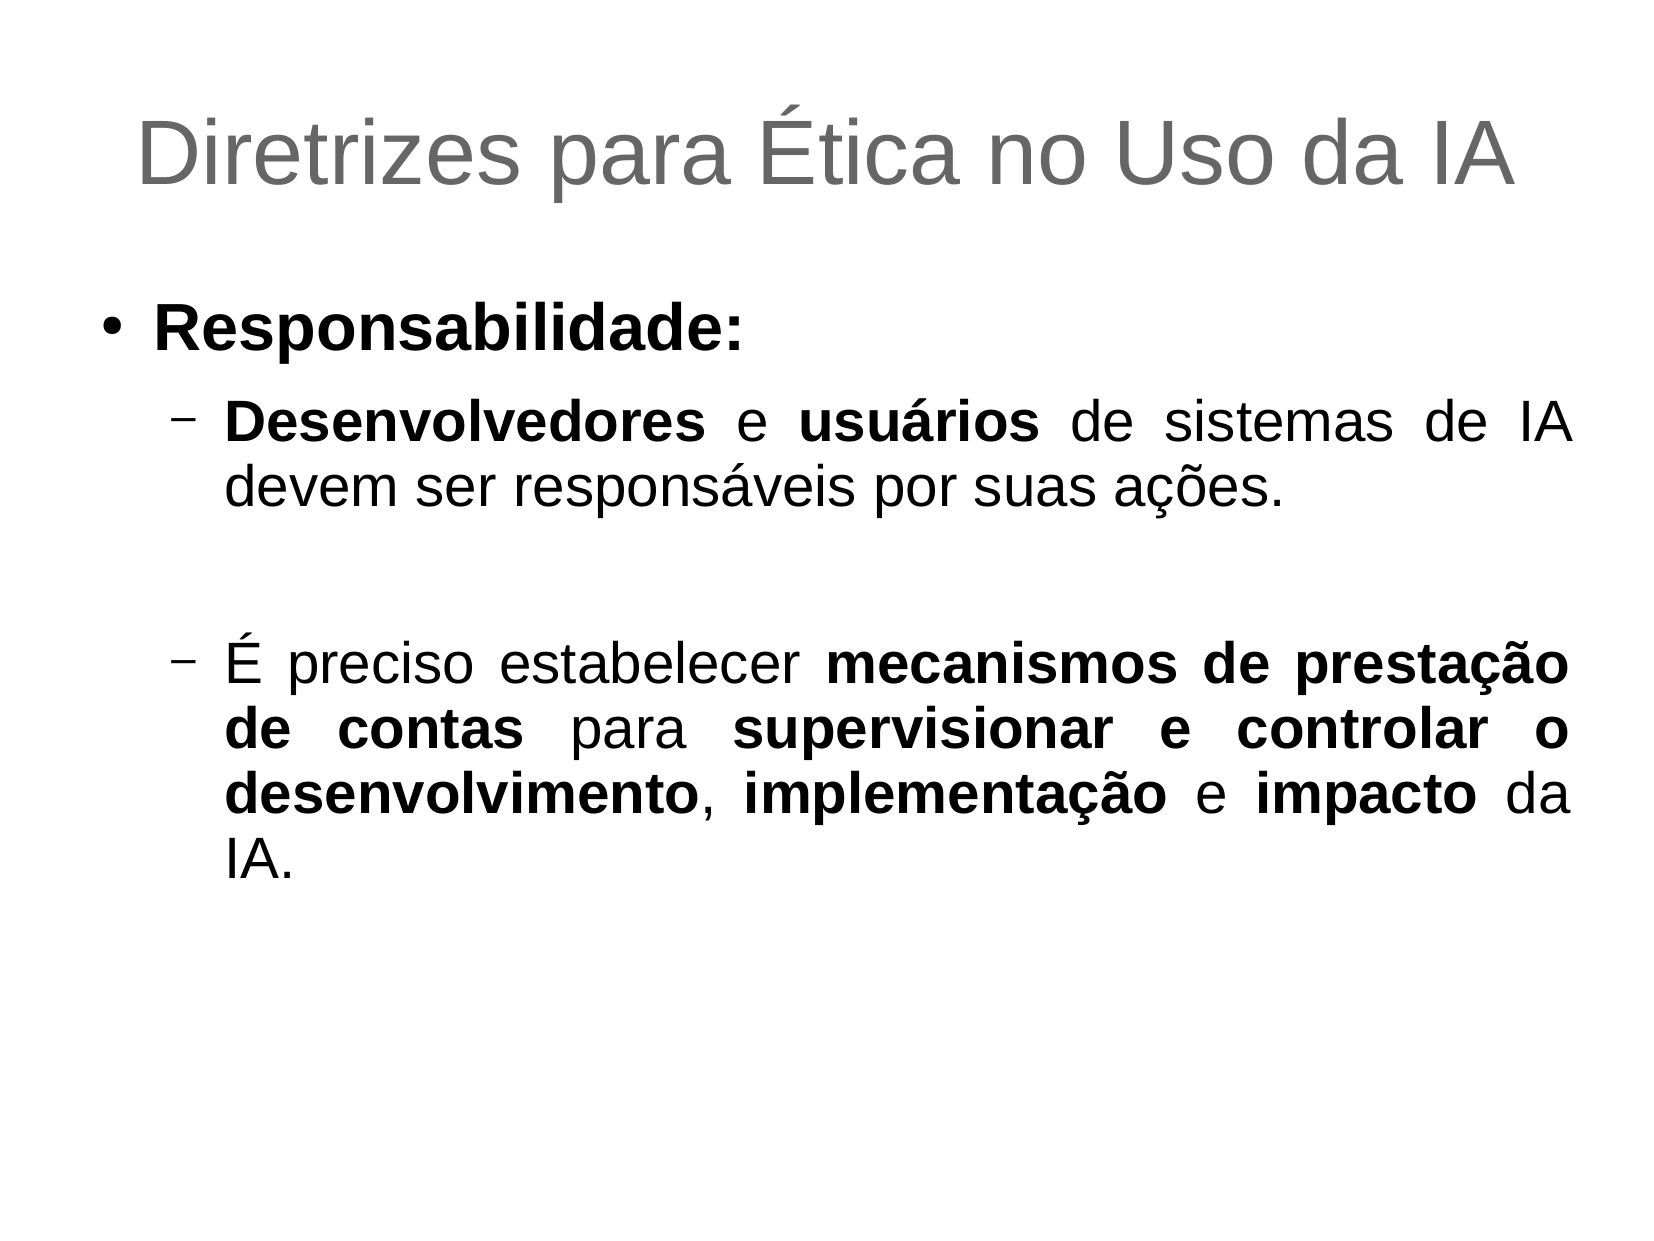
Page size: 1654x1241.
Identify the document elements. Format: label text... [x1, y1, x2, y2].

list Responsabilidade: Desenvolvedores e usuários de sistemas de IA devem ser responsáveis por suas ações. É preciso estabelecer mecanismos de prestação de contas para supervisionar e controlar o desenvolvimento, implementação e impacto da IA. [82, 290, 1571, 1134]
title Diretrizes para Ética no Uso da IA [82, 49, 1571, 257]
